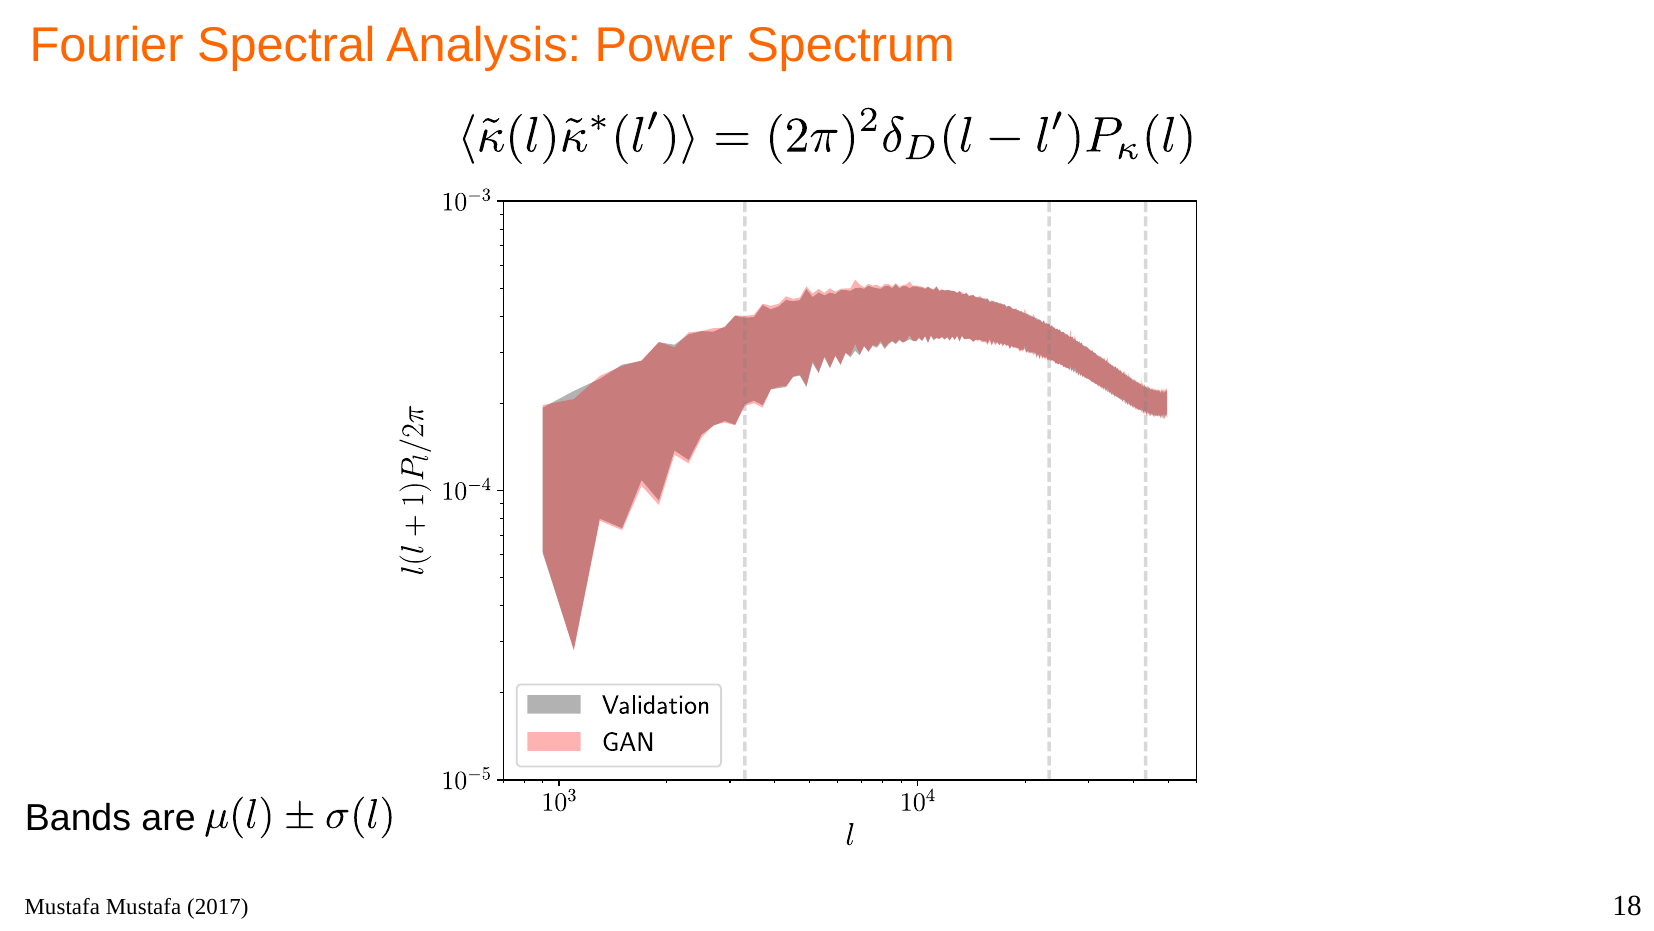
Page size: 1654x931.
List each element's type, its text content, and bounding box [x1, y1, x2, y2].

text_box [457, 107, 1197, 164]
title Fourier Spectral Analysis: Power Spectrum [29, 15, 1621, 74]
text_box [204, 796, 396, 839]
text_box Bands are [10, 789, 221, 846]
picture [389, 179, 1216, 865]
